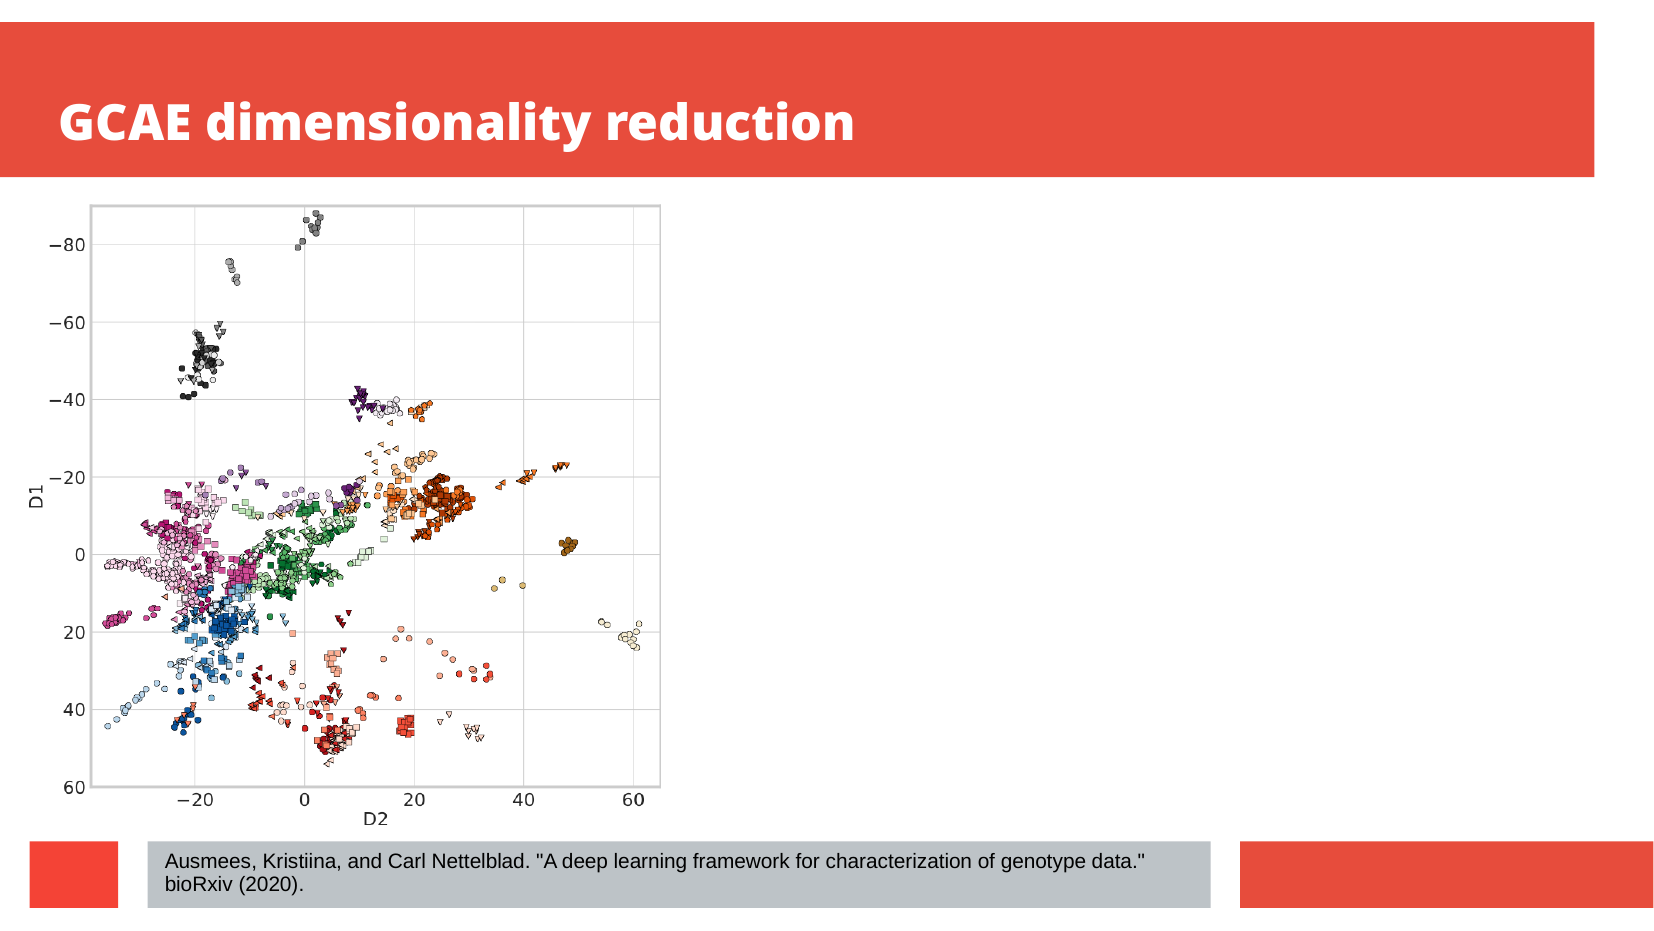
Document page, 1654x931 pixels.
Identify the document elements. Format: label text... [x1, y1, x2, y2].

list [115, 440, 991, 931]
picture [29, 204, 661, 826]
title GCAE dimensionality reduction [59, 44, 1595, 156]
text_box Ausmees, Kristiina, and Carl Nettelblad. "A deep learning framework for characterization of genotype data." bioRxiv (2020). [150, 842, 1186, 904]
